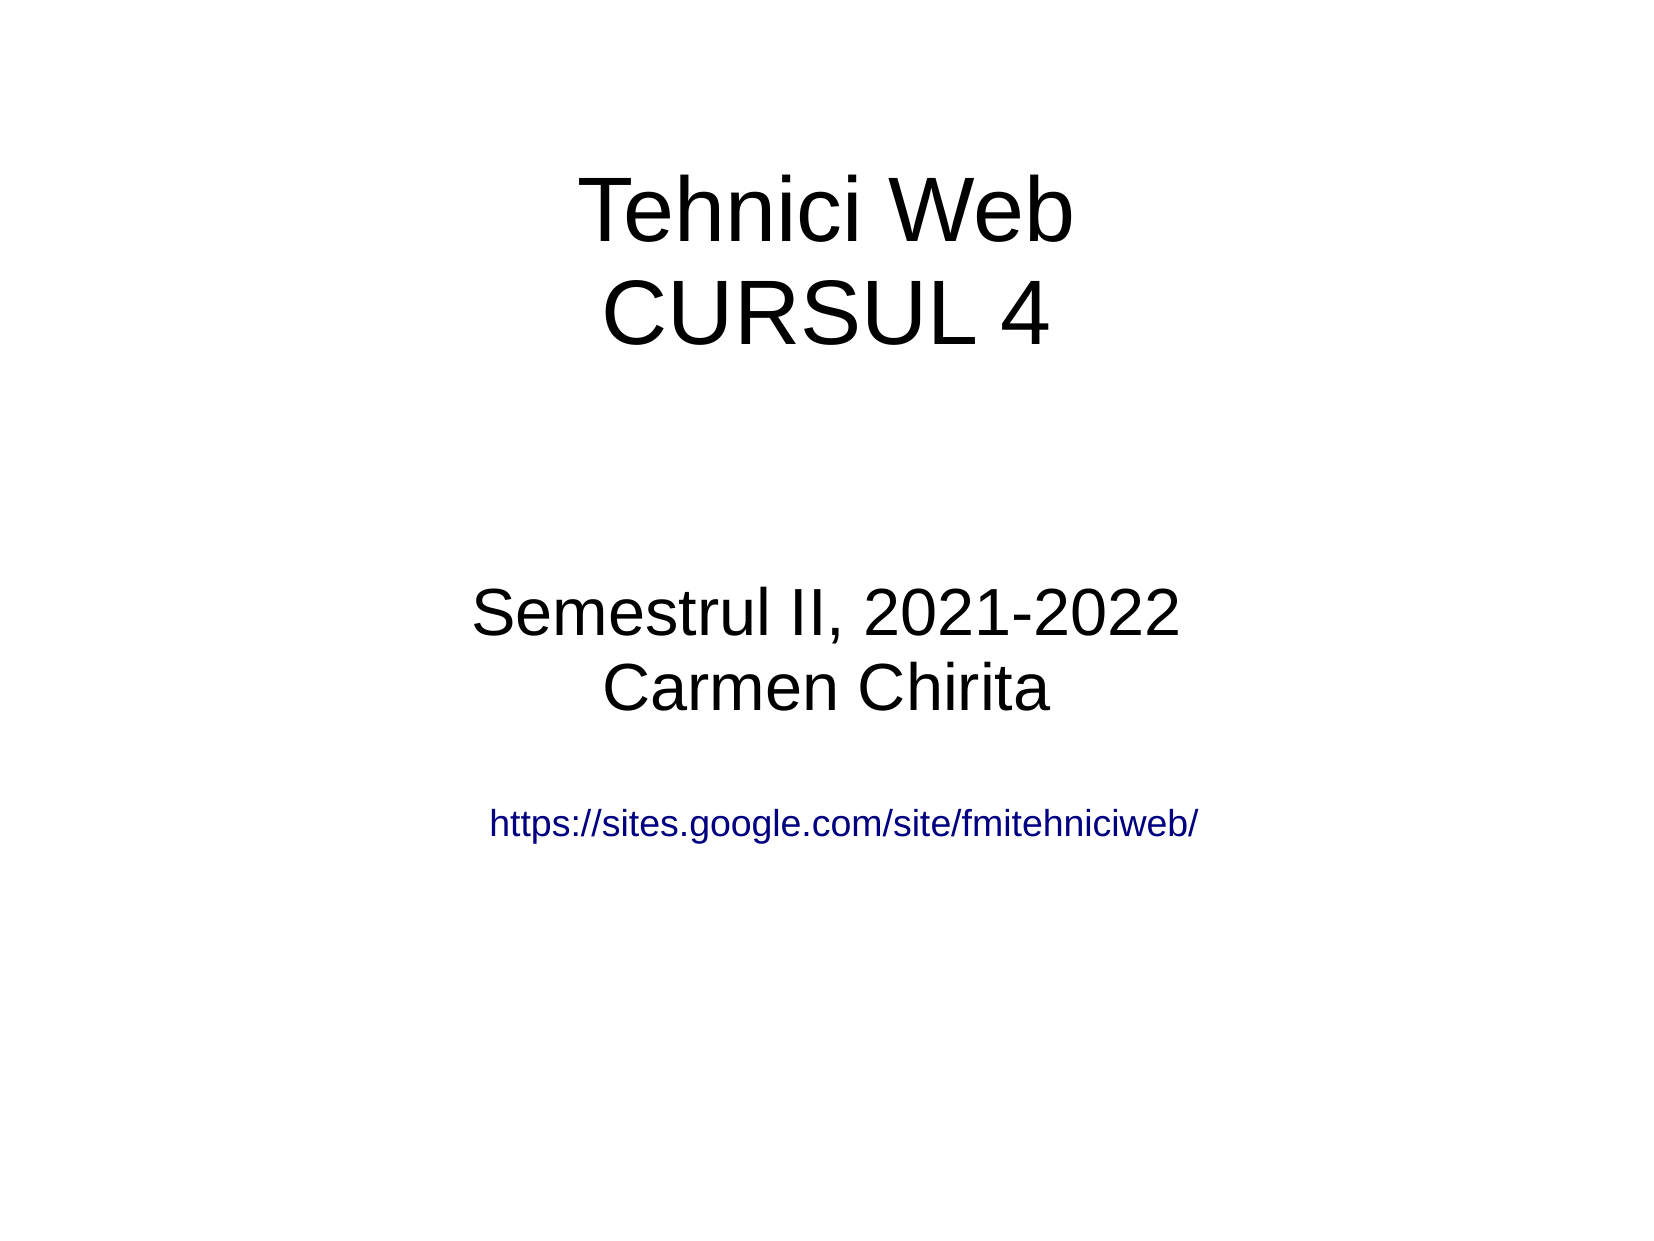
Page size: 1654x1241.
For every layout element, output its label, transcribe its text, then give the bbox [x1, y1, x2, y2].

subtitle Semestrul II, 2021-2022 Carmen Chirita [82, 290, 1571, 1010]
title Tehnici Web CURSUL 4 [82, 158, 1571, 290]
text_box https://sites.google.com/site/fmitehniciweb/ [474, 794, 1353, 865]
